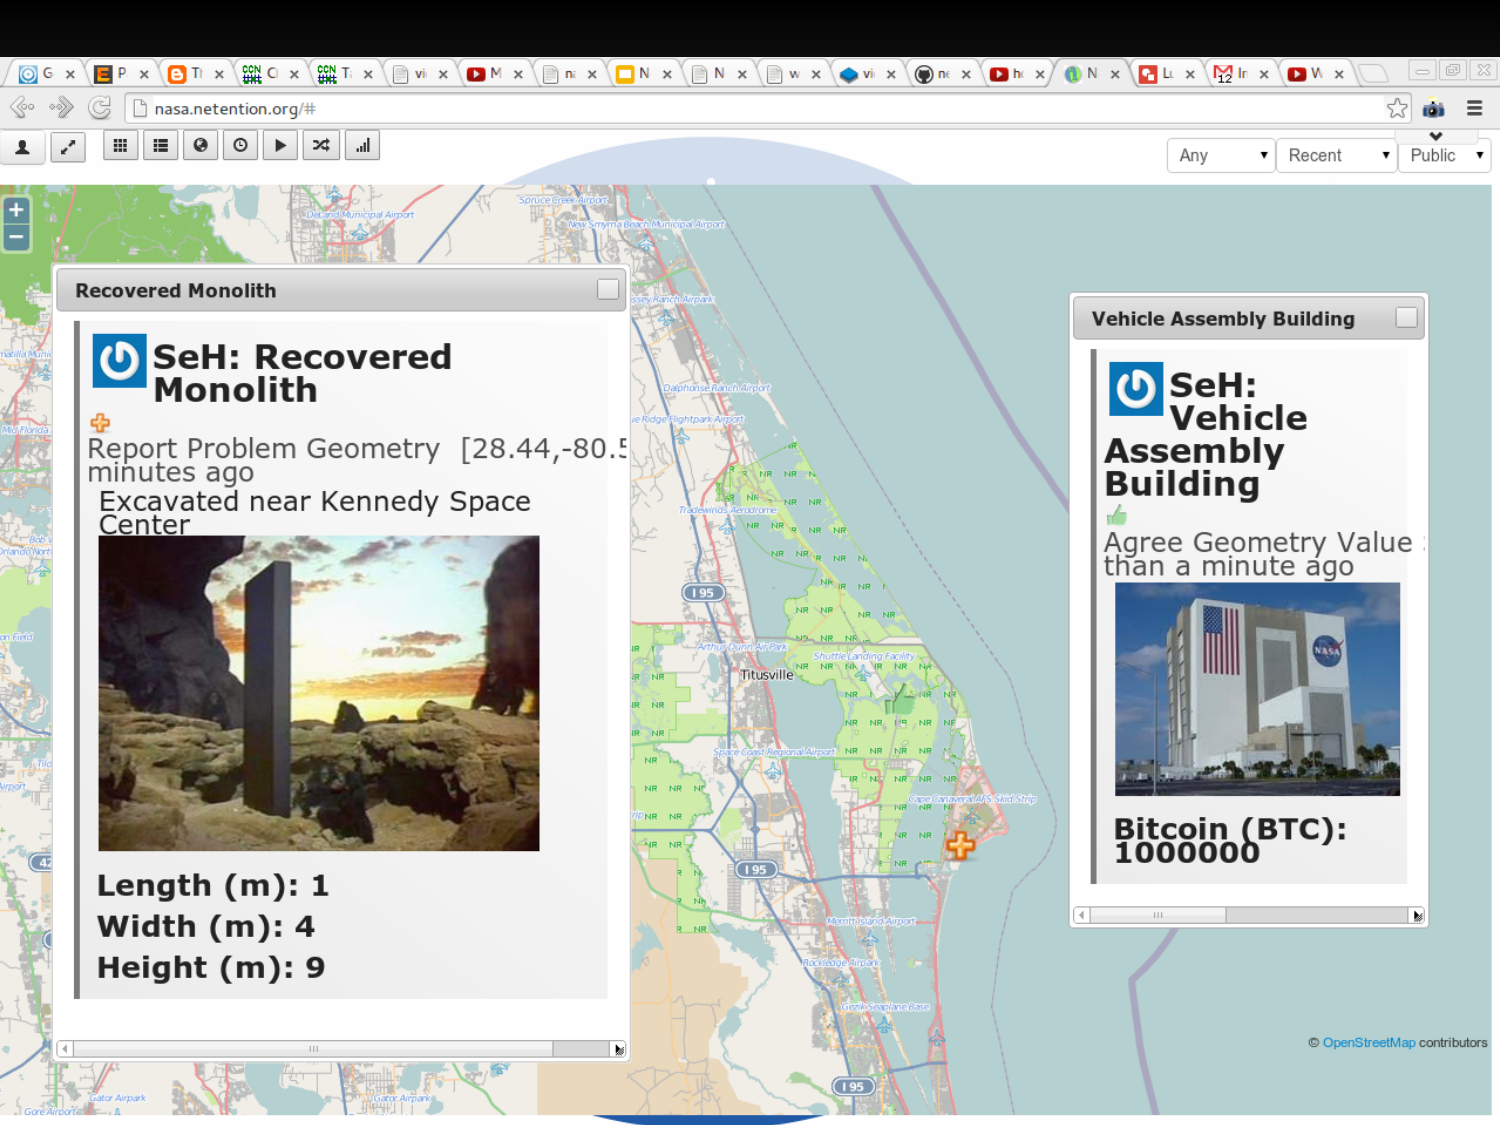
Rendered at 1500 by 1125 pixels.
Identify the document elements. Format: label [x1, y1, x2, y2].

text_box [0, 57, 1500, 1125]
